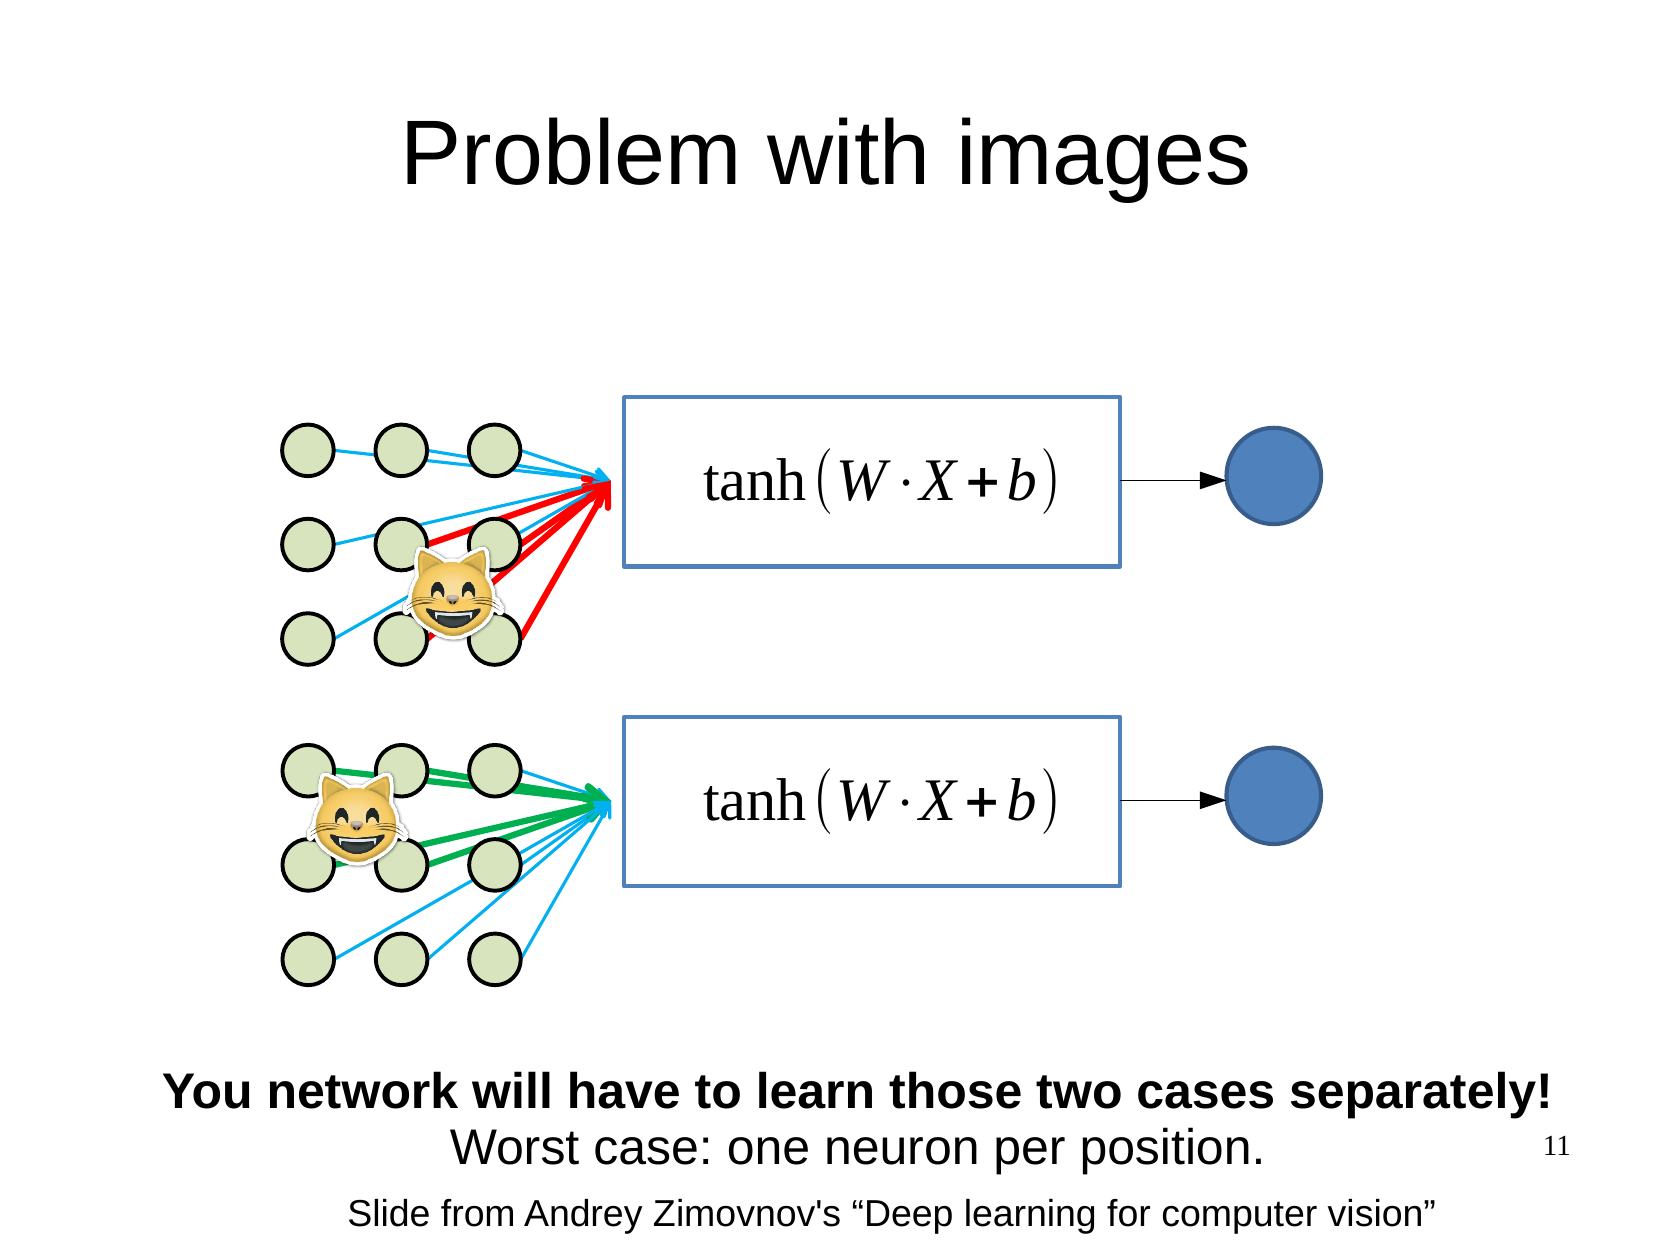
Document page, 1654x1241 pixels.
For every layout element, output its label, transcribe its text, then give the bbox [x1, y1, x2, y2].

text_box [472, 621, 518, 662]
text_box [472, 747, 518, 794]
text_box [1229, 430, 1319, 522]
text_box [420, 449, 612, 641]
chart [684, 763, 1075, 837]
text_box [430, 845, 474, 868]
text_box [379, 747, 425, 791]
text_box [379, 845, 425, 888]
text_box [285, 427, 331, 474]
text_box [472, 842, 518, 888]
text_box [285, 843, 331, 888]
picture [302, 768, 413, 870]
text_box [472, 521, 518, 562]
text_box [378, 936, 425, 983]
text_box [429, 449, 468, 459]
title Problem with images [82, 49, 1571, 257]
text_box [471, 427, 518, 474]
text_box Slide from Andrey Zimovnov's “Deep learning for computer vision” [332, 1185, 1452, 1241]
text_box [285, 936, 332, 983]
picture [398, 542, 509, 644]
text_box [336, 533, 375, 546]
text_box [378, 616, 424, 662]
text_box [429, 524, 474, 542]
text_box [285, 616, 331, 662]
text_box [1229, 750, 1318, 841]
text_box [378, 521, 424, 567]
text_box [378, 427, 425, 474]
text_box [426, 767, 474, 790]
text_box You network will have to learn those two cases separately! Worst case: one neuron per position. [147, 1055, 1569, 1184]
chart [684, 443, 1075, 517]
text_box [419, 769, 612, 960]
text_box [472, 936, 518, 983]
text_box [336, 449, 374, 457]
text_box [285, 747, 331, 793]
text_box [336, 600, 398, 640]
text_box [427, 459, 472, 468]
text_box [336, 879, 473, 961]
text_box [285, 521, 331, 568]
